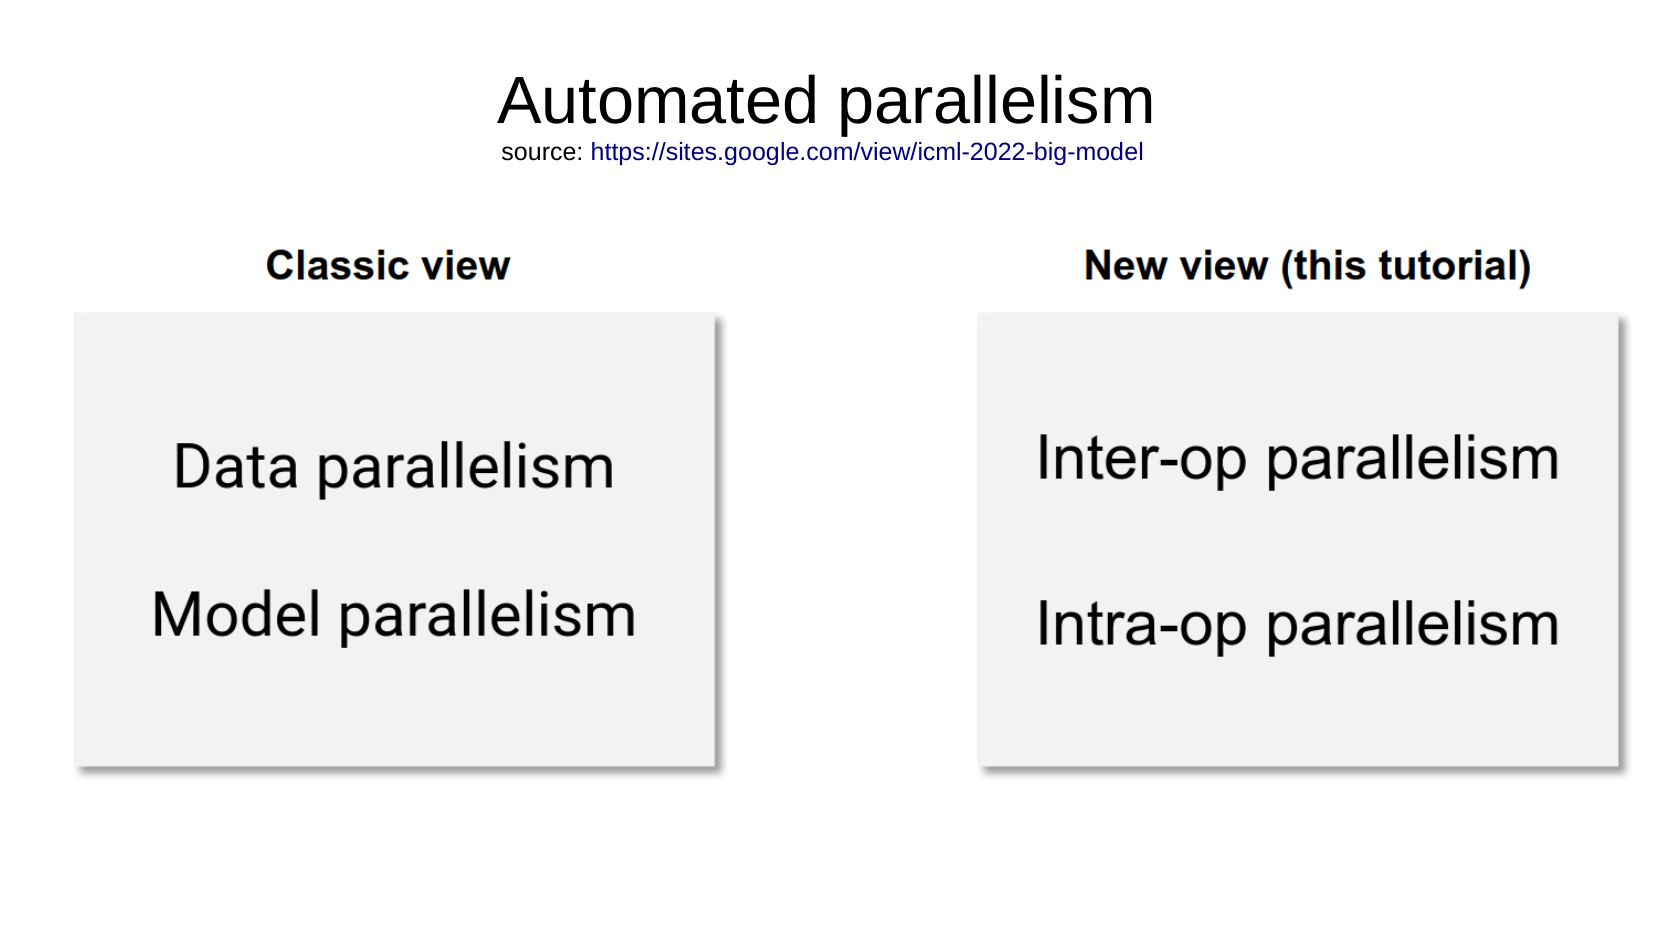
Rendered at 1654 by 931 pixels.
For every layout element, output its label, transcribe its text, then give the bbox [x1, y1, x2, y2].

picture [2, 232, 1654, 795]
title Automated parallelism source: https://sites.google.com/view/icml-2022-big-model [82, 37, 1571, 193]
